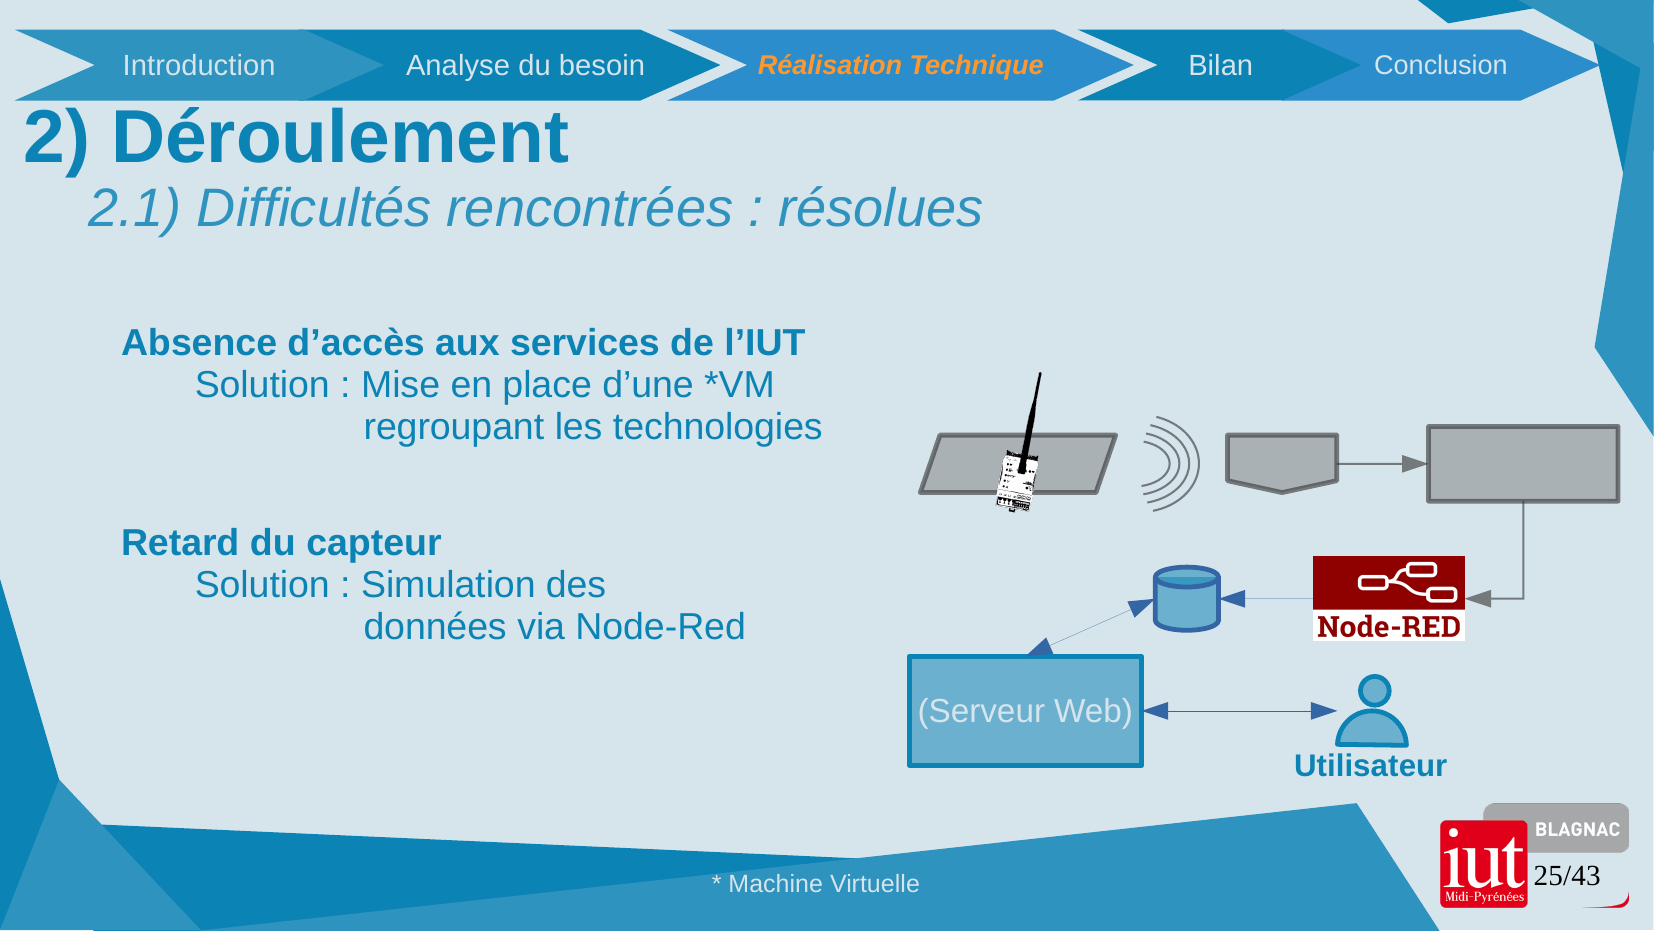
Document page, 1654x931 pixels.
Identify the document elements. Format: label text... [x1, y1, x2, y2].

title 2.1) Difficultés rencontrées : résolues [88, 177, 1388, 238]
picture [1440, 803, 1629, 908]
text_box Réalisation Technique [667, 29, 1134, 101]
text_box [1155, 567, 1219, 631]
text_box [1034, 435, 1116, 493]
text_box Introduction [14, 29, 384, 101]
text_box [1428, 426, 1619, 502]
text_box [920, 435, 1006, 493]
text_box (Serveur Web) [909, 656, 1142, 766]
text_box Utilisateur [1279, 741, 1465, 791]
text_box Absence d’accès aux services de l’IUT Solution : Mise en place d’une *VM regroupant les technologies [106, 313, 851, 455]
picture [992, 366, 1057, 518]
text_box [1360, 676, 1390, 706]
text_box Bilan [1077, 29, 1359, 101]
text_box Analyse du besoin [305, 29, 721, 101]
text_box * Machine Virtuelle [697, 862, 1385, 931]
text_box Conclusion [1281, 29, 1601, 101]
text_box [1227, 435, 1337, 493]
title 2) Déroulement [23, 94, 1512, 179]
text_box [1337, 710, 1407, 741]
picture [1313, 556, 1465, 641]
text_box Retard du capteur Solution : Simulation des données via Node-Red [106, 513, 771, 655]
